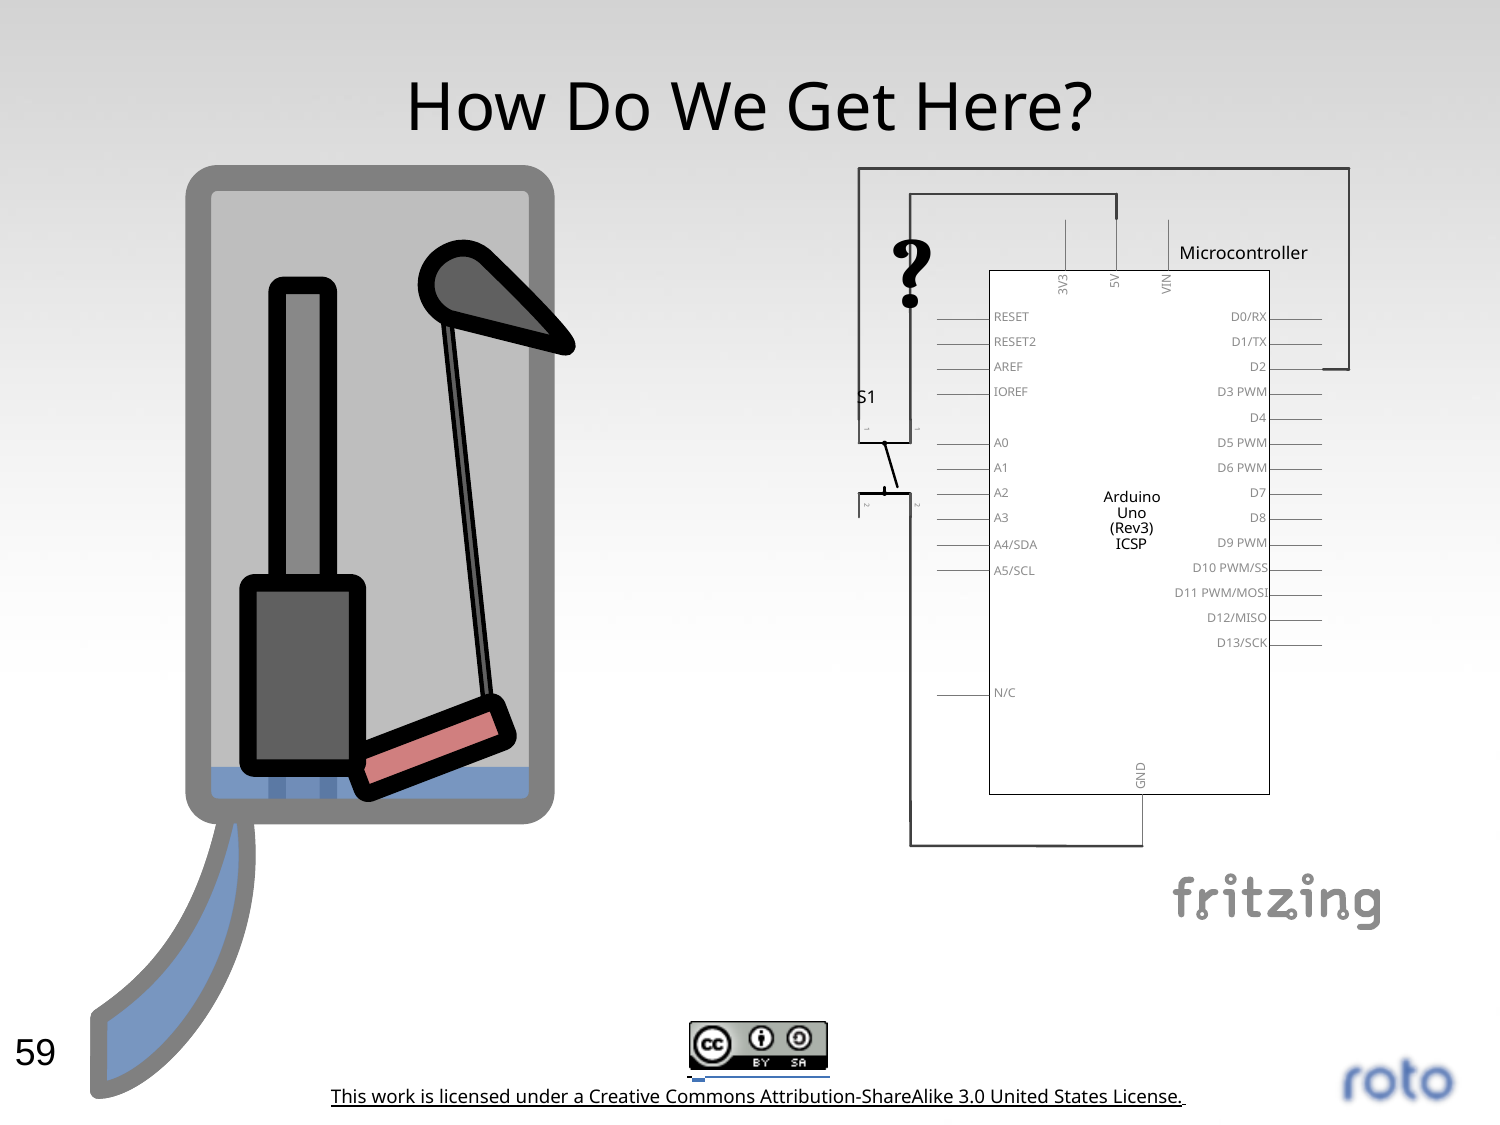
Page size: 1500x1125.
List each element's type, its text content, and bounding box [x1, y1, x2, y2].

title How Do We Get Here? [112, 49, 1388, 238]
picture [0, 0, 1500, 1125]
text_box ? [875, 209, 951, 384]
